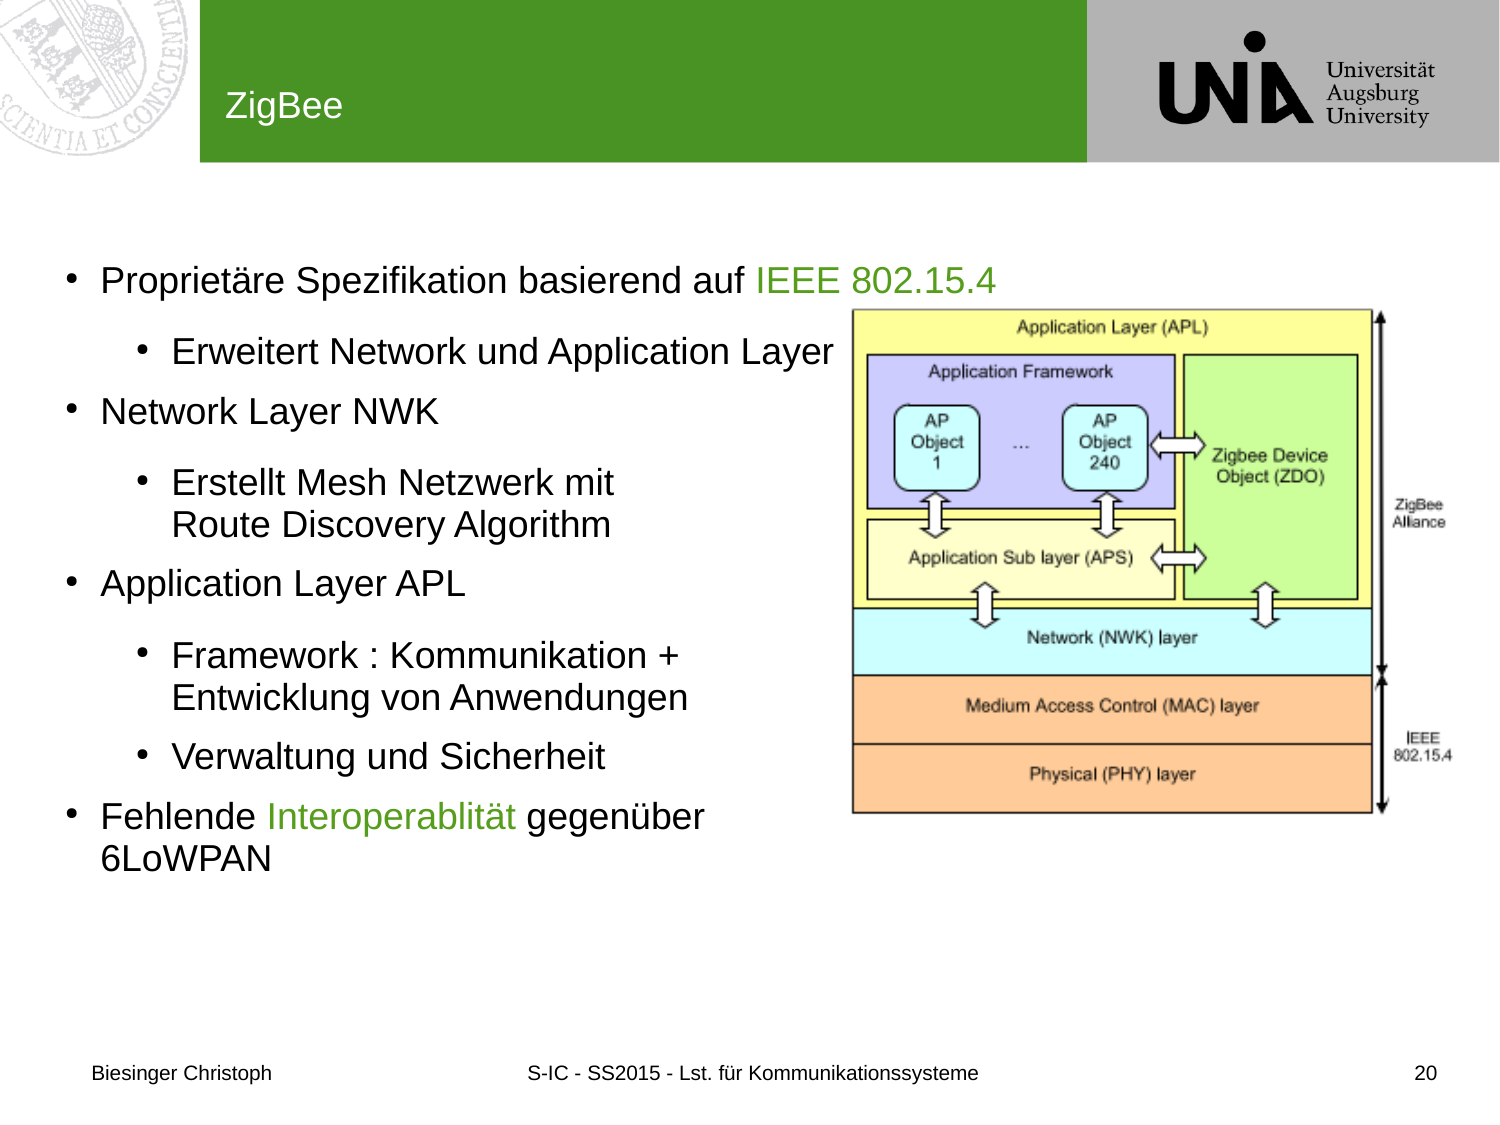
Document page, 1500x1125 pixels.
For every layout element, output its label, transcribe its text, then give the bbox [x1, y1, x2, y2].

slide_number Biesinger Christoph [76, 1035, 389, 1110]
picture [0, 0, 188, 156]
list Proprietäre Spezifikation basierend auf IEEE 802.15.4 Erweitert Network und Application Layer Network Layer NWK Erstellt Mesh Netzwerk mit Route Discovery Algorithm Application Layer APL Framework : Kommunikation + Entwicklung von Anwendungen Verwaltung und Sicherheit Fehlende Interoperablität gegenüber 6LoWPAN [64, 255, 1415, 998]
picture [1415, 300, 1471, 825]
title ZigBee [225, 50, 1088, 163]
slide_number <Nummer> [1175, 1035, 1452, 1110]
picture [1122, 12, 1488, 271]
footer S-IC - SS2015 - Lst. für Kommunikationssysteme [512, 1035, 1123, 1110]
